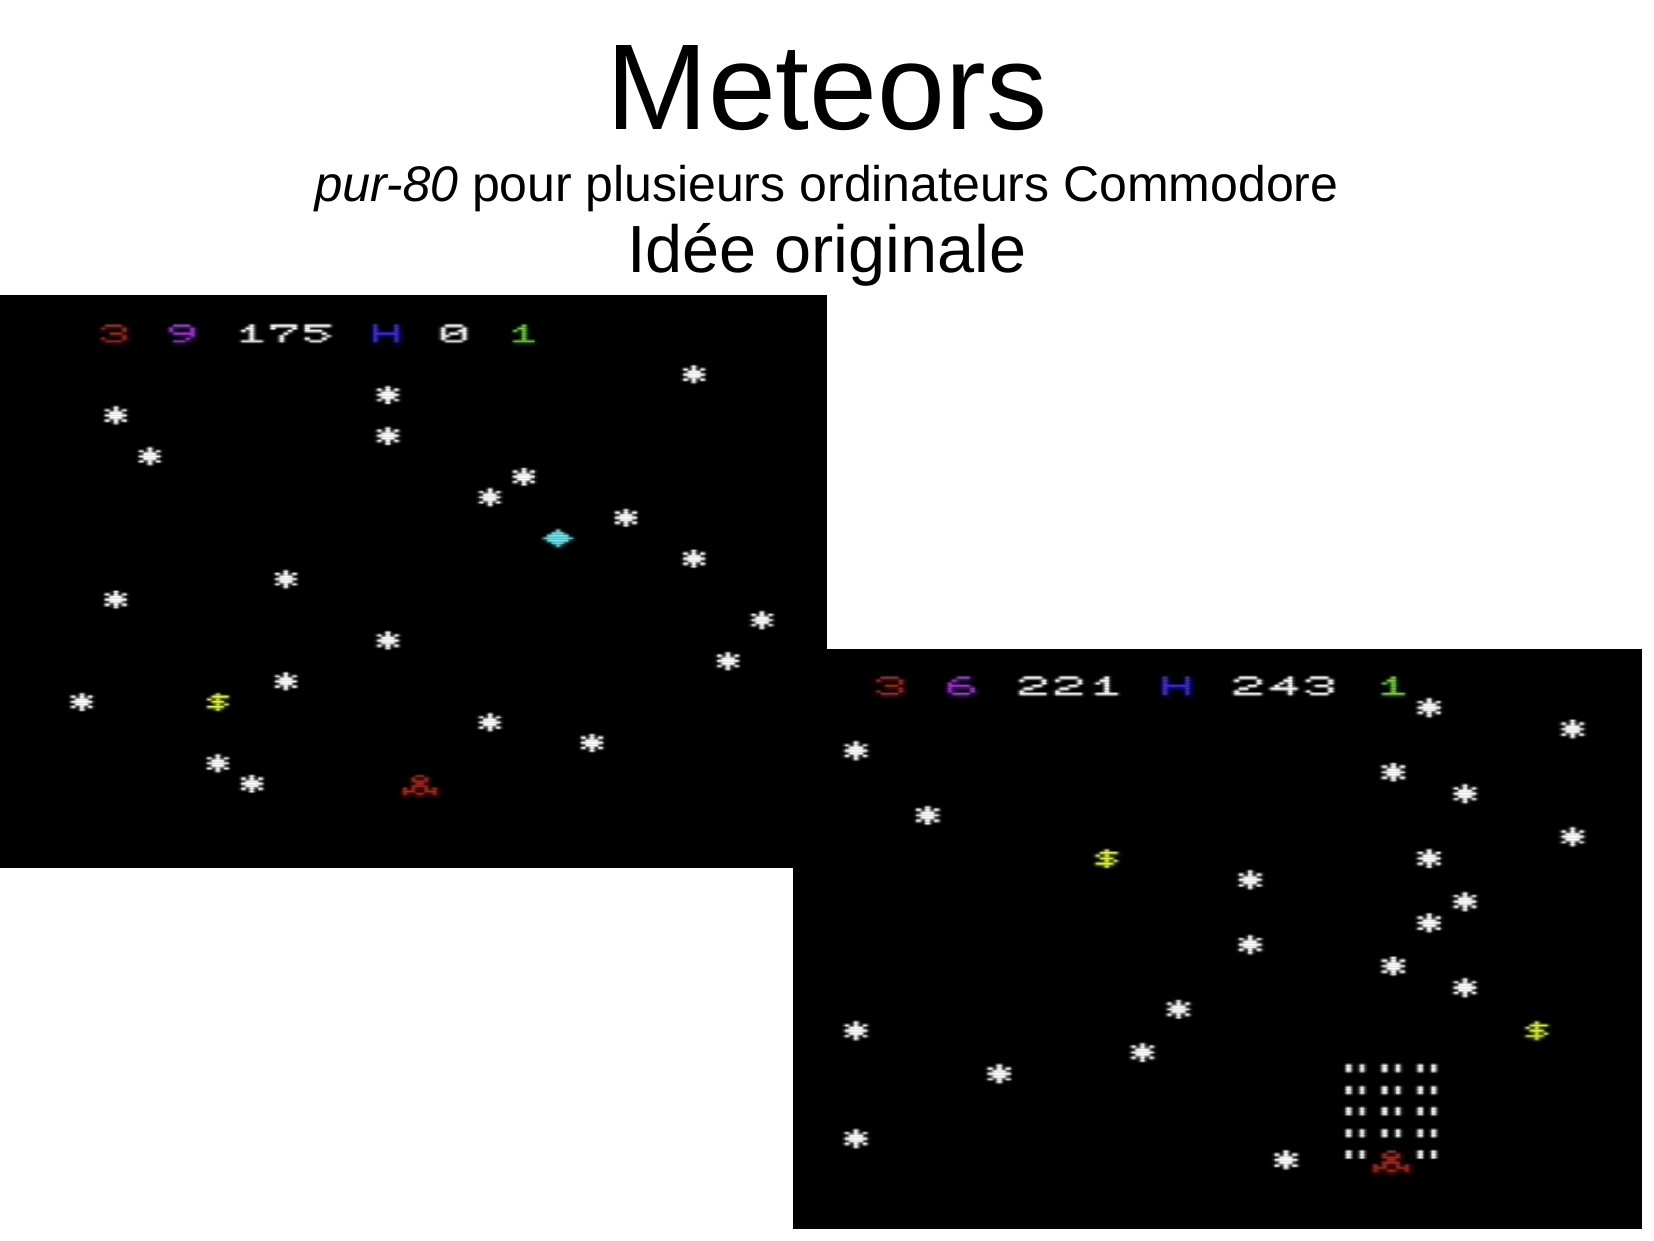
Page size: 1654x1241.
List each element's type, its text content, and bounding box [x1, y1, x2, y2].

title Meteors pur-80 pour plusieurs ordinateurs Commodore Idée originale [82, 19, 1571, 287]
picture [0, 295, 1642, 1229]
